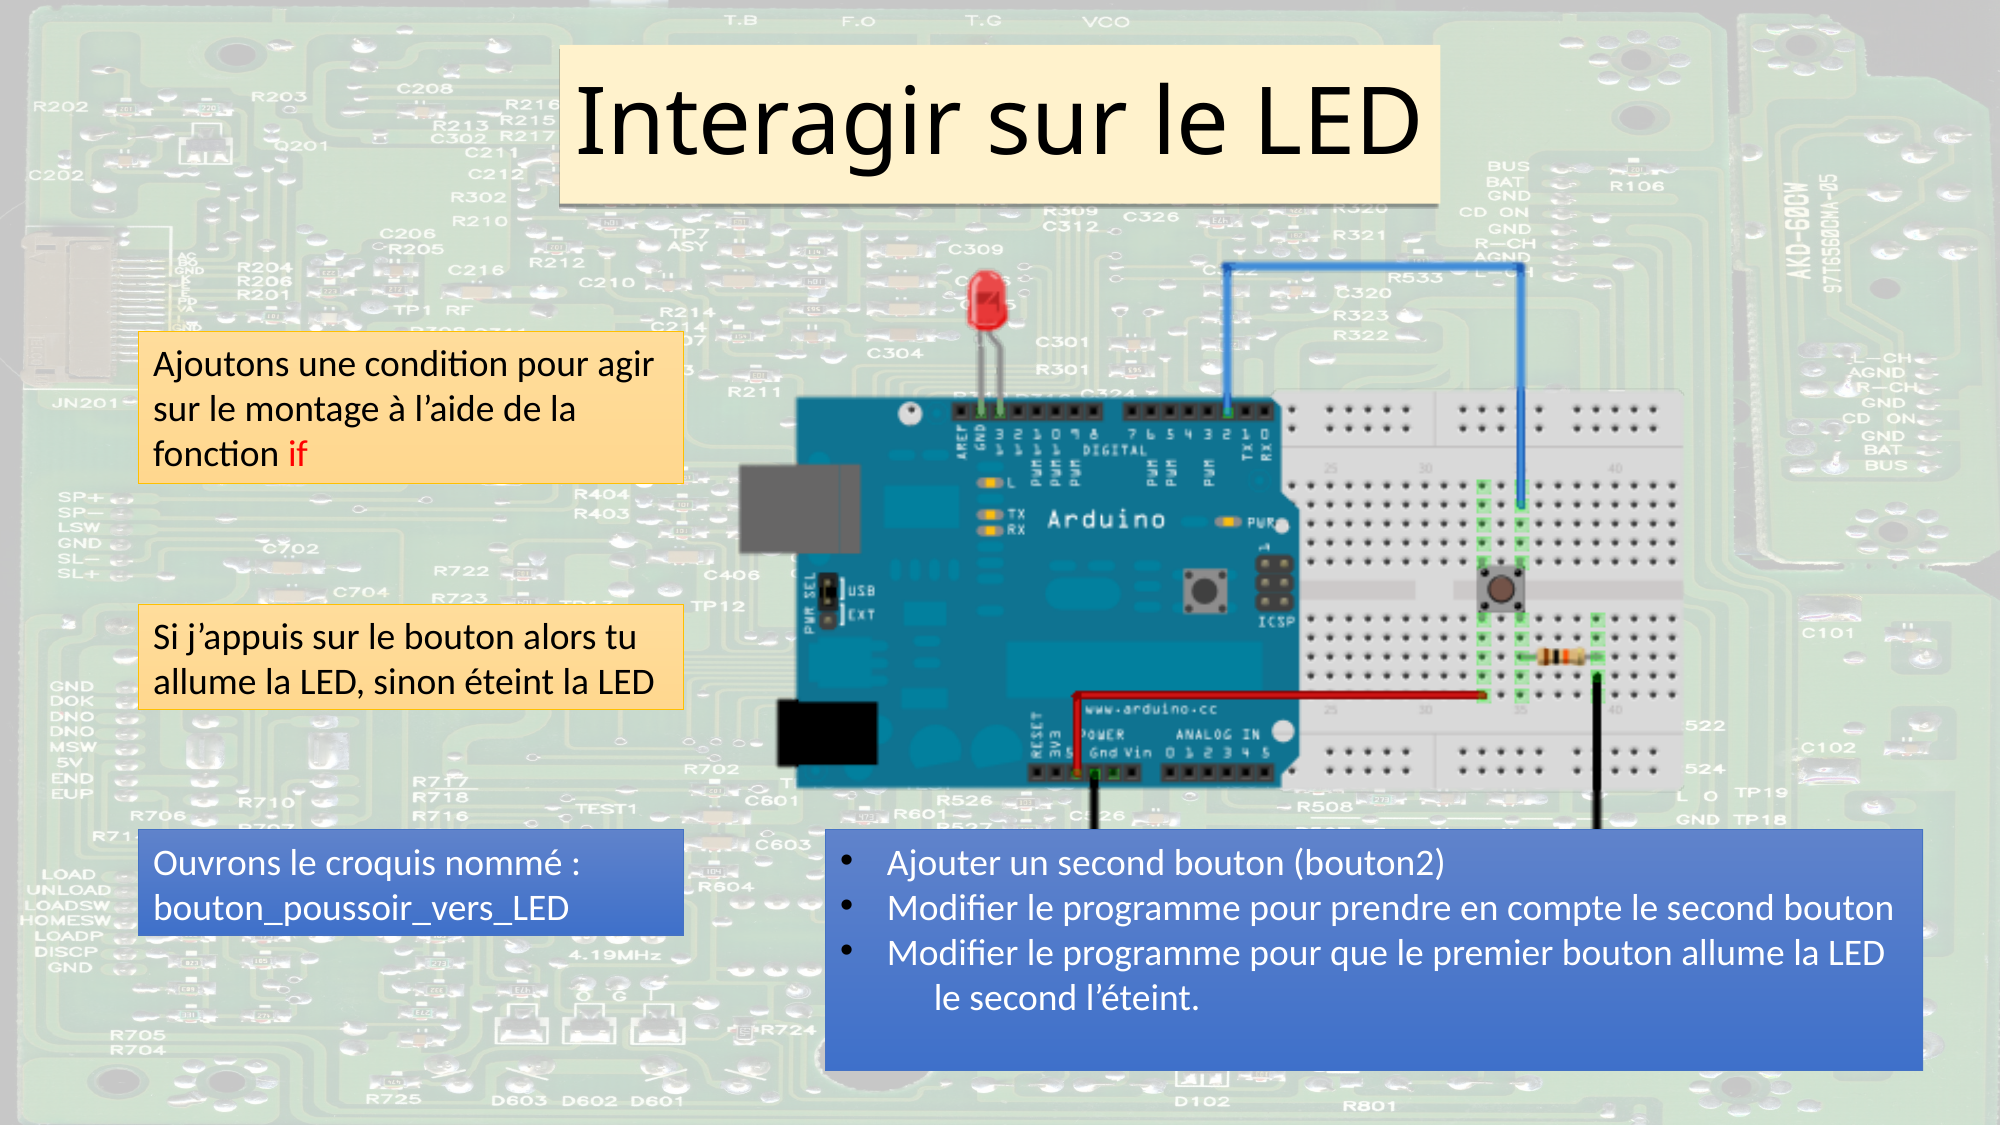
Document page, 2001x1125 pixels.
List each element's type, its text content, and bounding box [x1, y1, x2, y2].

text_box Si j’appuis sur le bouton alors tu allume la LED, sinon éteint la LED [138, 605, 683, 710]
picture [737, 252, 1685, 884]
text_box Ouvrons le croquis nommé : bouton_poussoir_vers_LED [138, 830, 683, 935]
text_box Ajoutons une condition pour agir sur le montage à l’aide de la fonction if [138, 331, 684, 484]
text_box Ajouter un second bouton (bouton2) Modifier le programme pour prendre en compte le second bouton Modifier le programme pour que le premier bouton allume la LED le second l’éteint. [825, 830, 1923, 1070]
title Interagir sur le LED [559, 44, 1441, 204]
